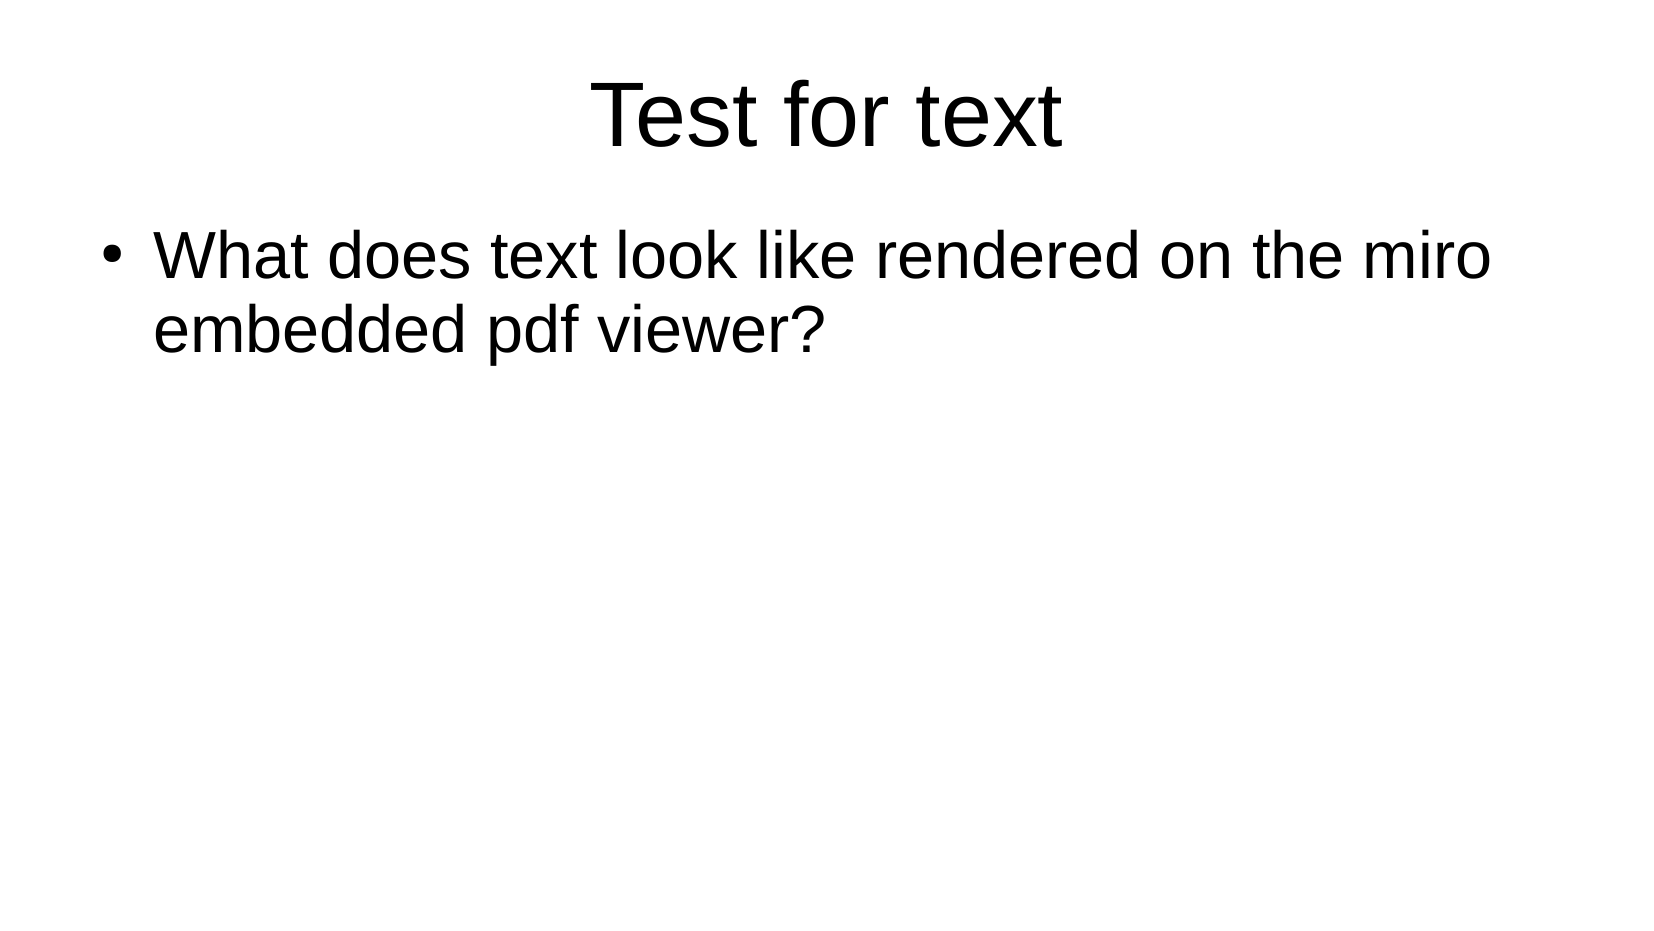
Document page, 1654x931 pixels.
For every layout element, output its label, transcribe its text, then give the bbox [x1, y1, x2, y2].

title Test for text [82, 37, 1571, 193]
list What does text look like rendered on the miro embedded pdf viewer? [82, 217, 1571, 758]
